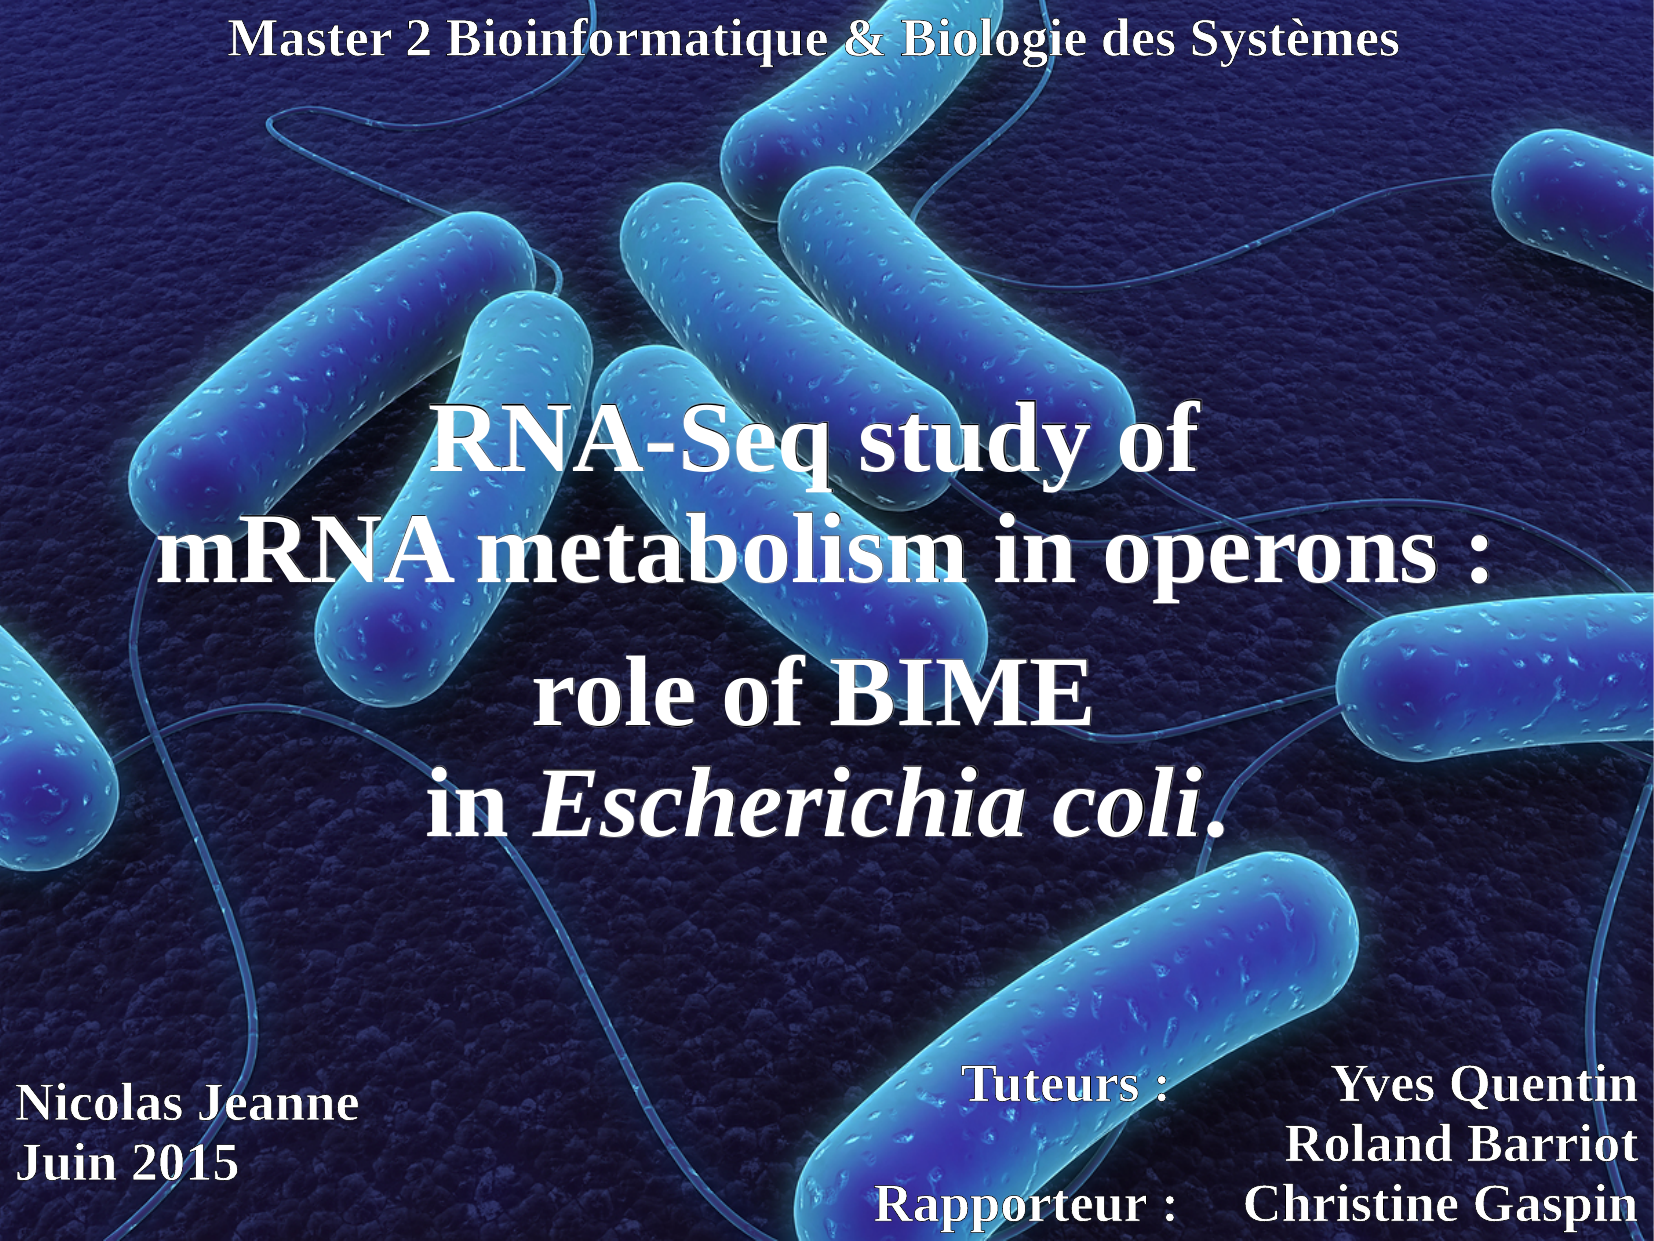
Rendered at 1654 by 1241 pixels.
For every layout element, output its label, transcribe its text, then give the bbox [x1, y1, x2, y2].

title RNA-Seq study of mRNA metabolism in operons : role of BIME in Escherichia coli. [143, 358, 1511, 882]
picture [0, 0, 1654, 1241]
